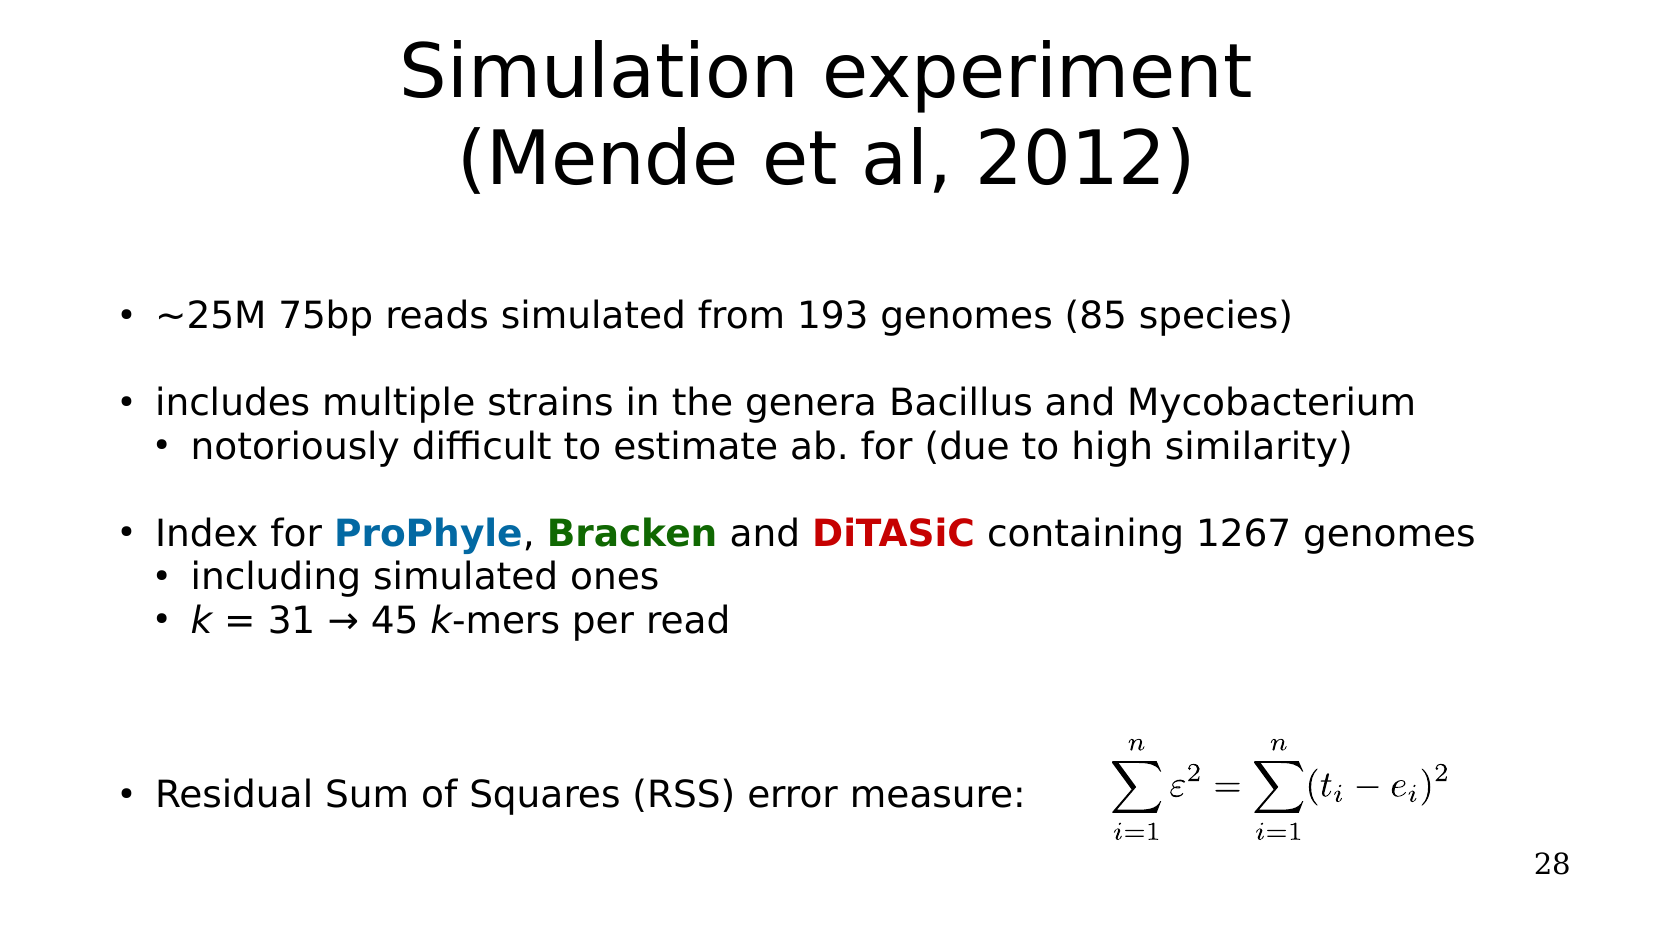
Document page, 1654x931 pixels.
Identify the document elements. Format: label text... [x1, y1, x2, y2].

title Simulation experiment (Mende et al, 2012) [82, 27, 1572, 203]
text_box [1110, 738, 1447, 841]
text_box ~25M 75bp reads simulated from 193 genomes (85 species) includes multiple strains in the genera Bacillus and Mycobacterium notoriously difficult to estimate ab. for (due to high similarity) Index for ProPhyle, Bracken and DiTASiC containing 1267 genomes including simulated ones k = 31 → 45 k-mers per read Residual Sum of Squares (RSS) error measure: [105, 242, 1630, 868]
